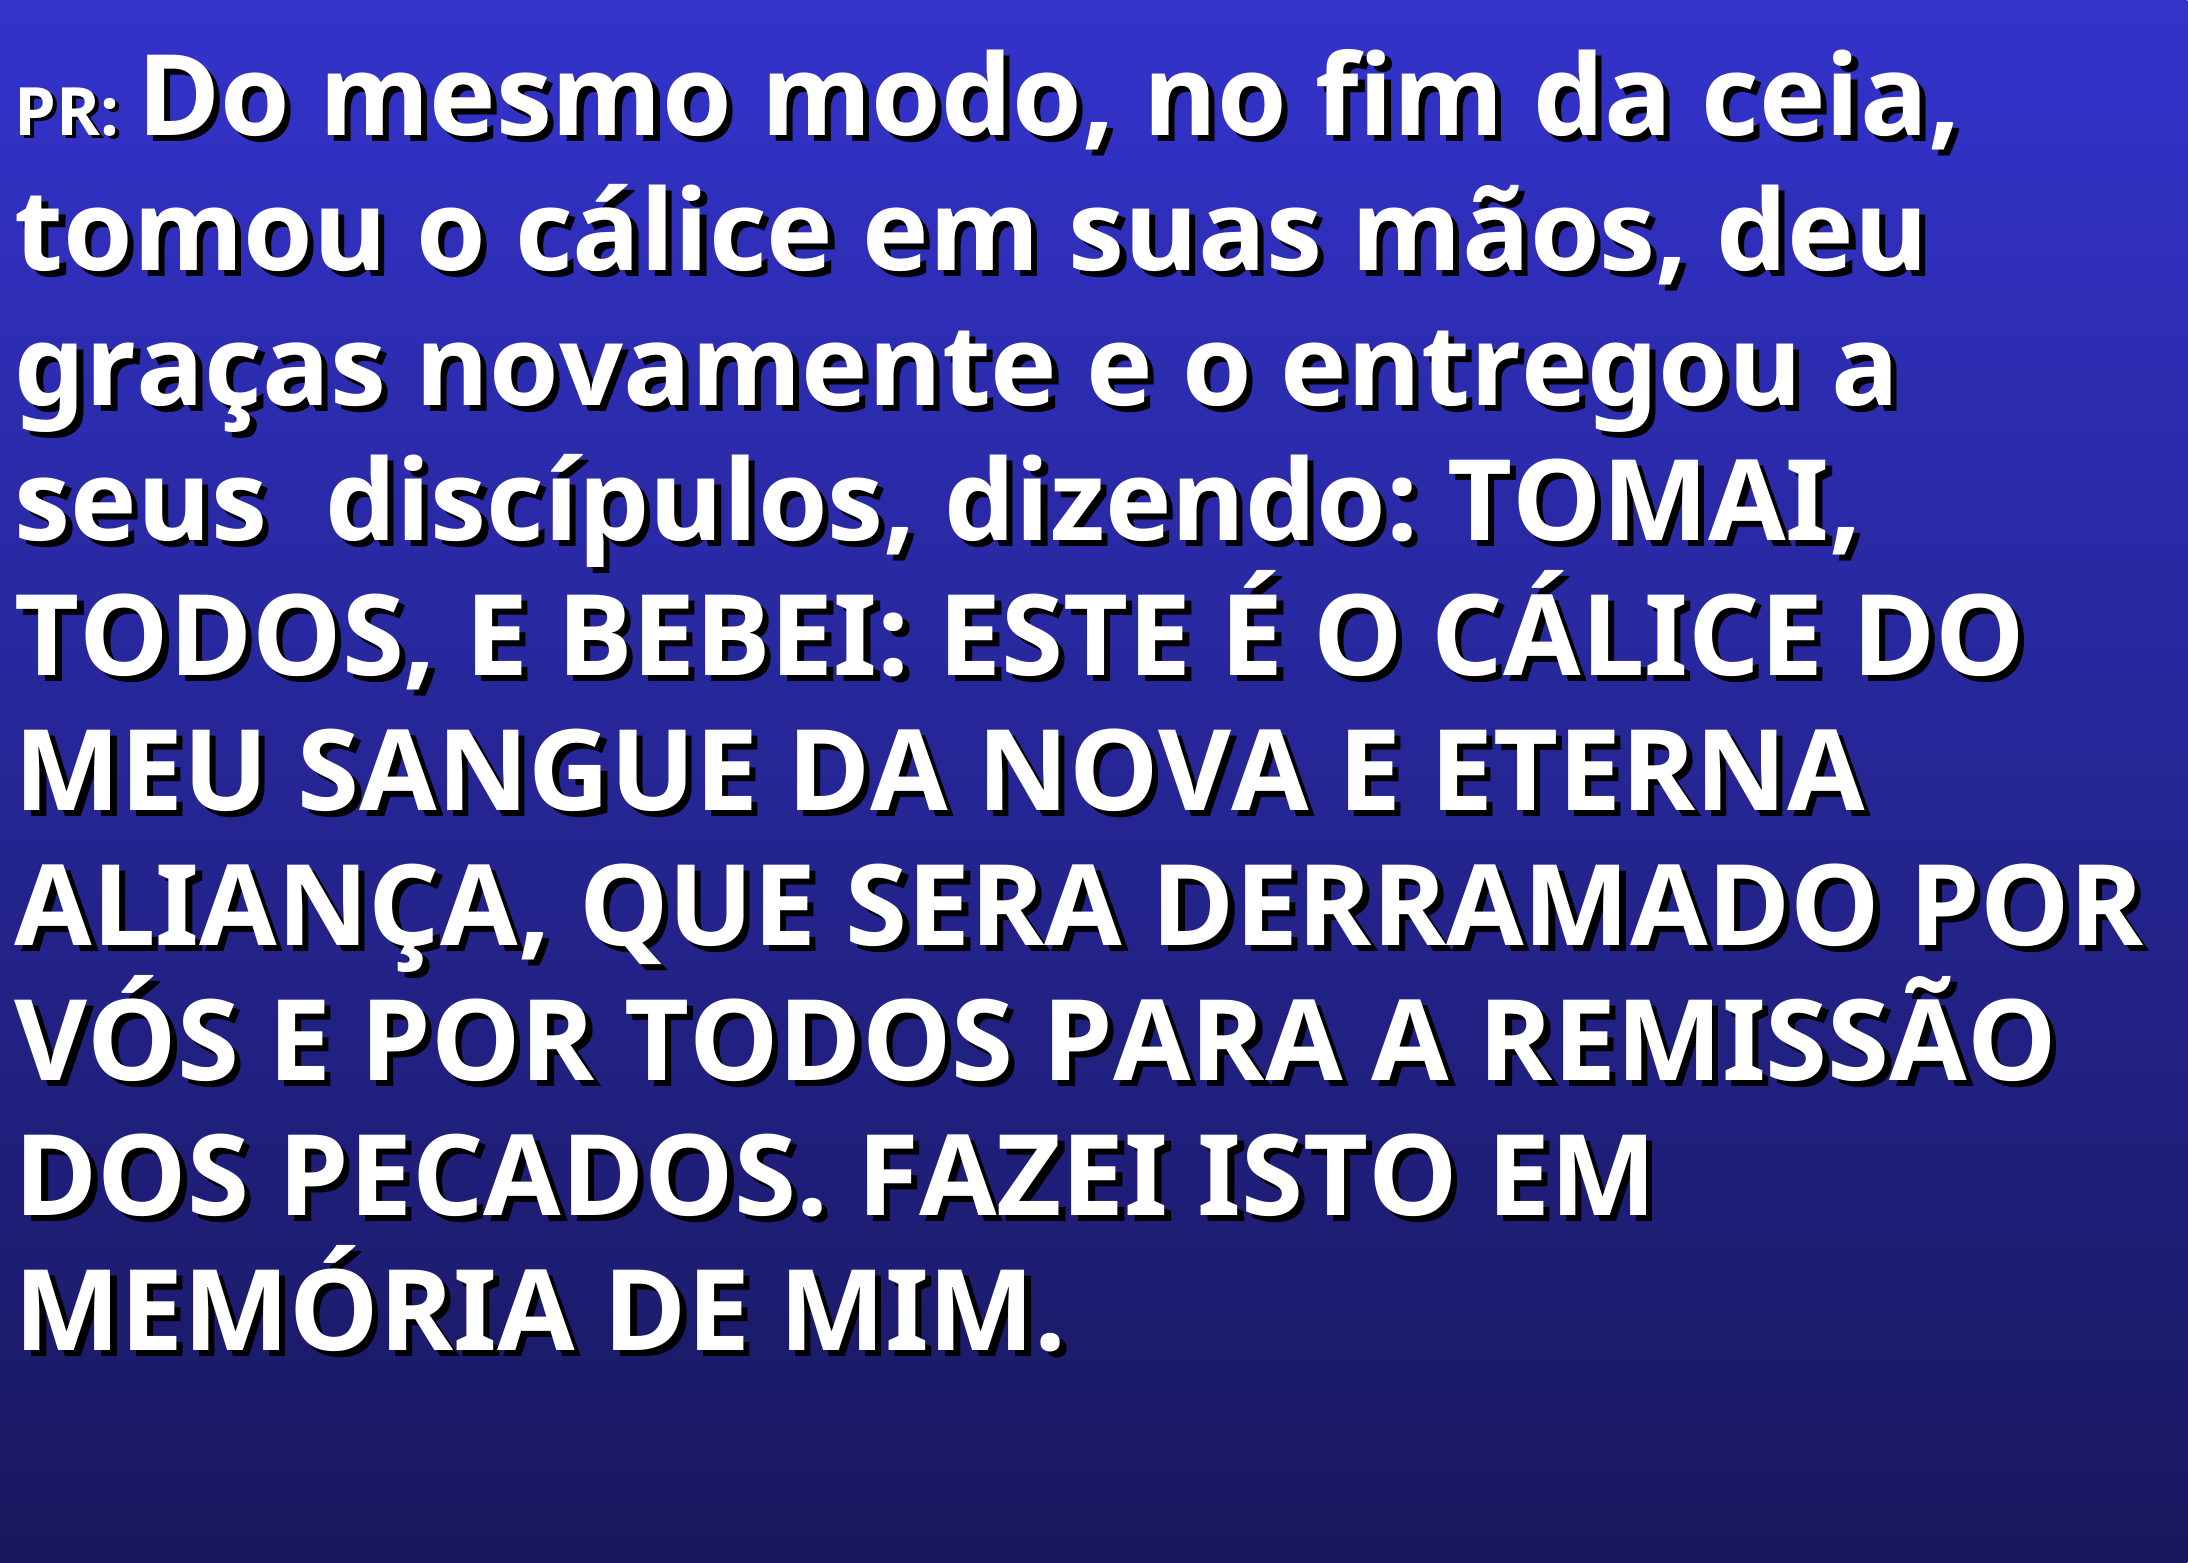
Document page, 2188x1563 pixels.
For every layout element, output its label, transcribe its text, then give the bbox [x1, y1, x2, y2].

text_box PR: Do mesmo modo, no fim da ceia, tomou o cálice em suas mãos, deu graças novamente e o entregou a seus discípulos, dizendo: TOMAI, TODOS, E BEBEI: ESTE É O CÁLICE DO MEU SANGUE DA NOVA E ETERNA ALIANÇA, QUE SERA DERRAMADO POR VÓS E POR TODOS PARA A REMISSÃO DOS PECADOS. FAZEI ISTO EM MEMÓRIA DE MIM. [0, 15, 2188, 1381]
